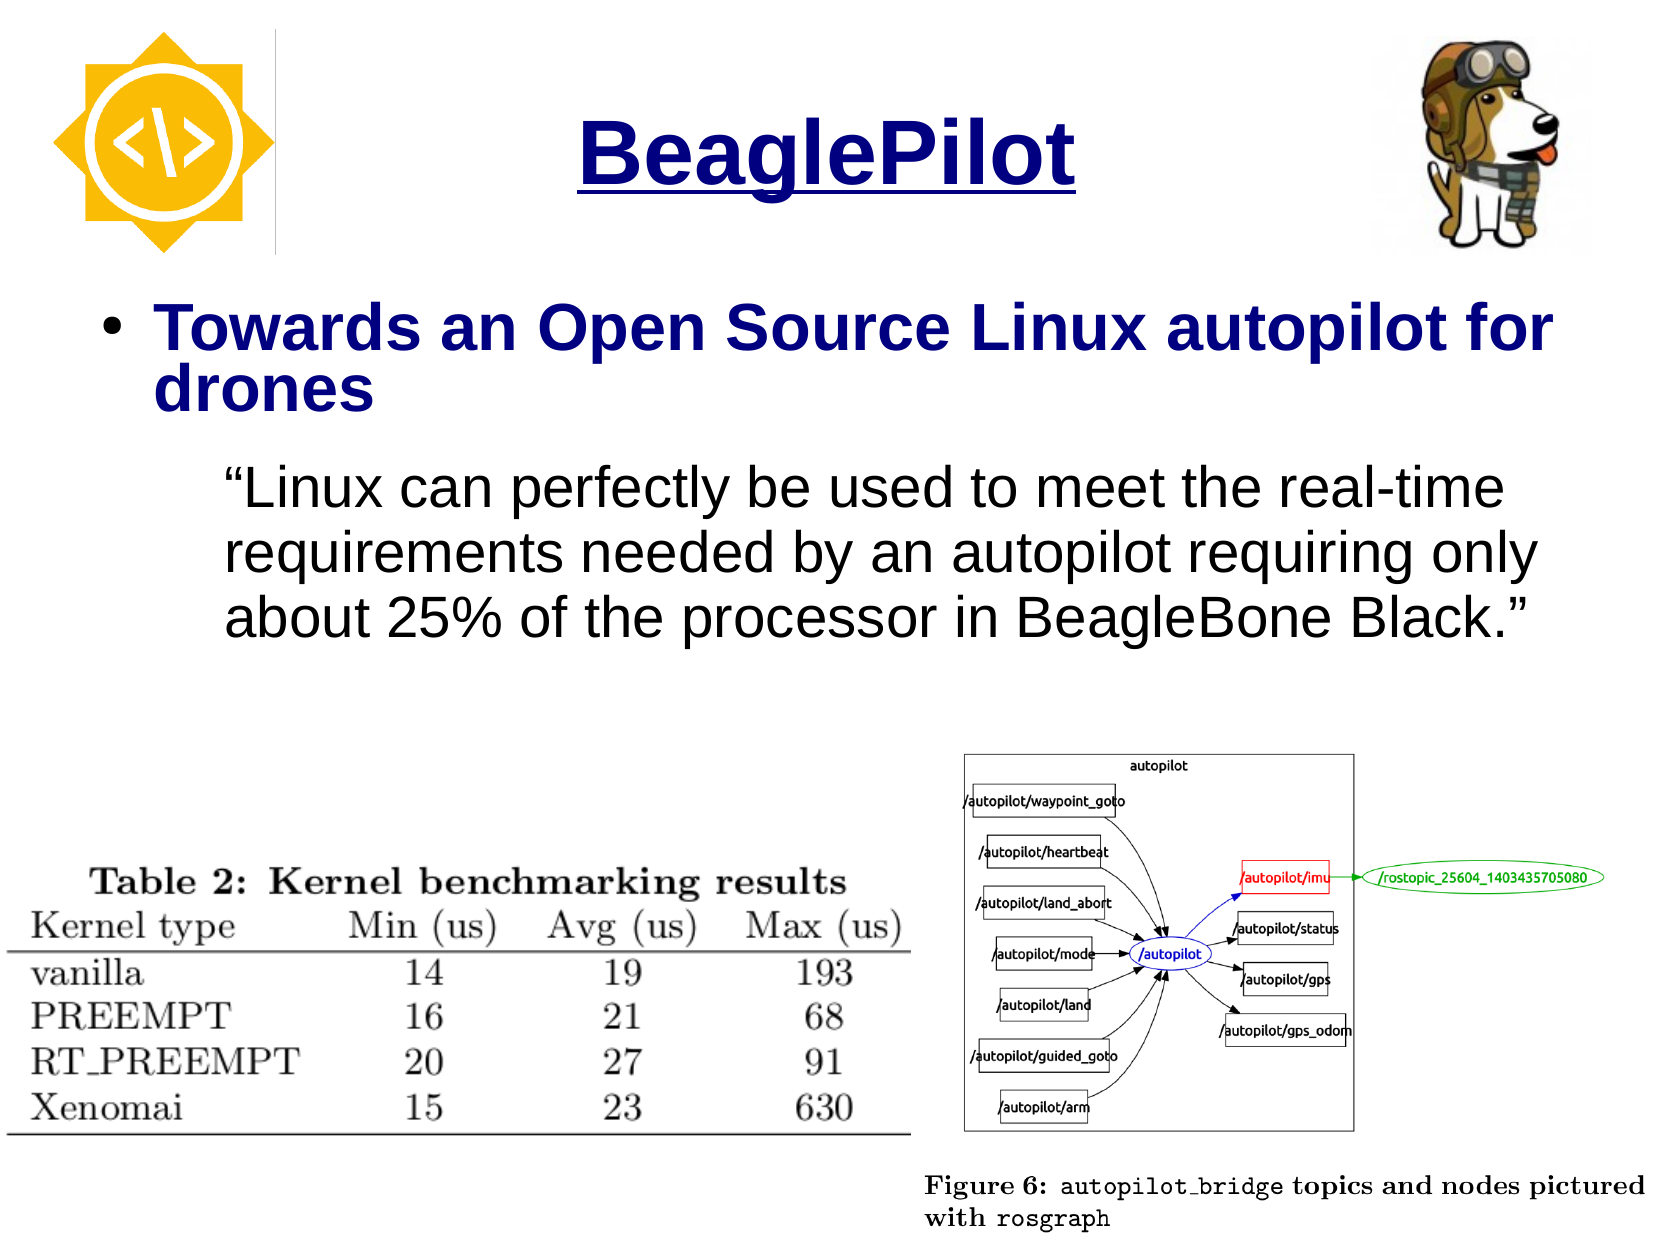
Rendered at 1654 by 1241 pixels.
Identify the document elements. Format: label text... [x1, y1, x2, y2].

title BeaglePilot [82, 49, 1571, 257]
picture [50, 29, 276, 255]
list Towards an Open Source Linux autopilot for drones “Linux can perfectly be used to meet the real-time requirements needed by an autopilot requiring only about 25% of the processor in BeagleBone Black.” [82, 290, 1608, 822]
picture [1371, 36, 1591, 255]
picture [0, 737, 1654, 1236]
